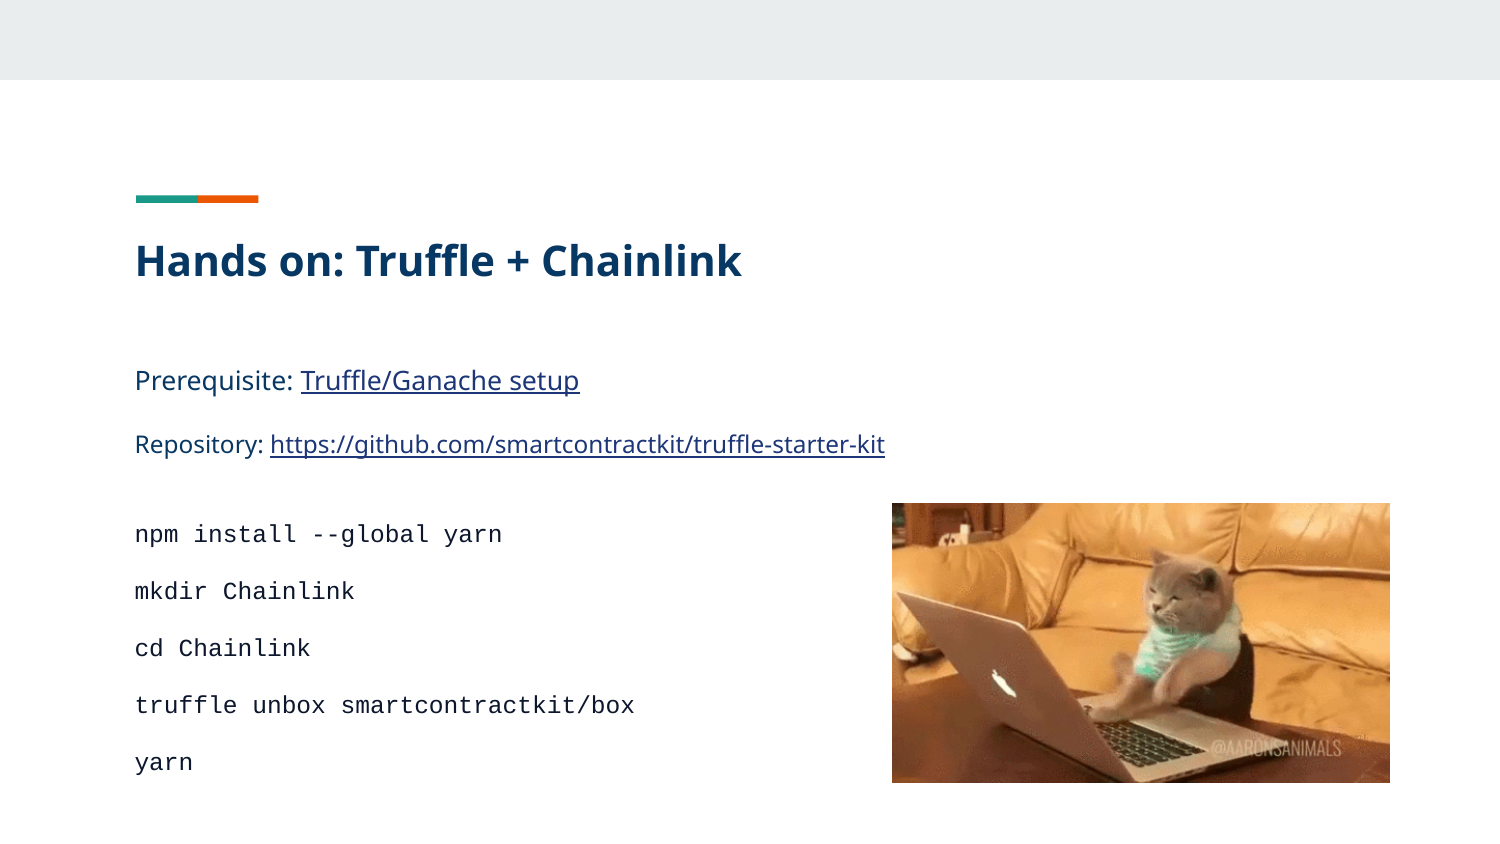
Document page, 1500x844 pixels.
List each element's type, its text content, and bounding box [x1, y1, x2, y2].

title Hands on: Truffle + Chainlink [119, 216, 1381, 305]
picture [892, 503, 1390, 783]
list Prerequisite: Truffle/Ganache setup Repository: https://github.com/smartcontractkit/truffle-starter-kit npm install --global yarn mkdir Chainlink cd Chainlink truffle unbox smartcontractkit/box yarn [119, 341, 1381, 822]
